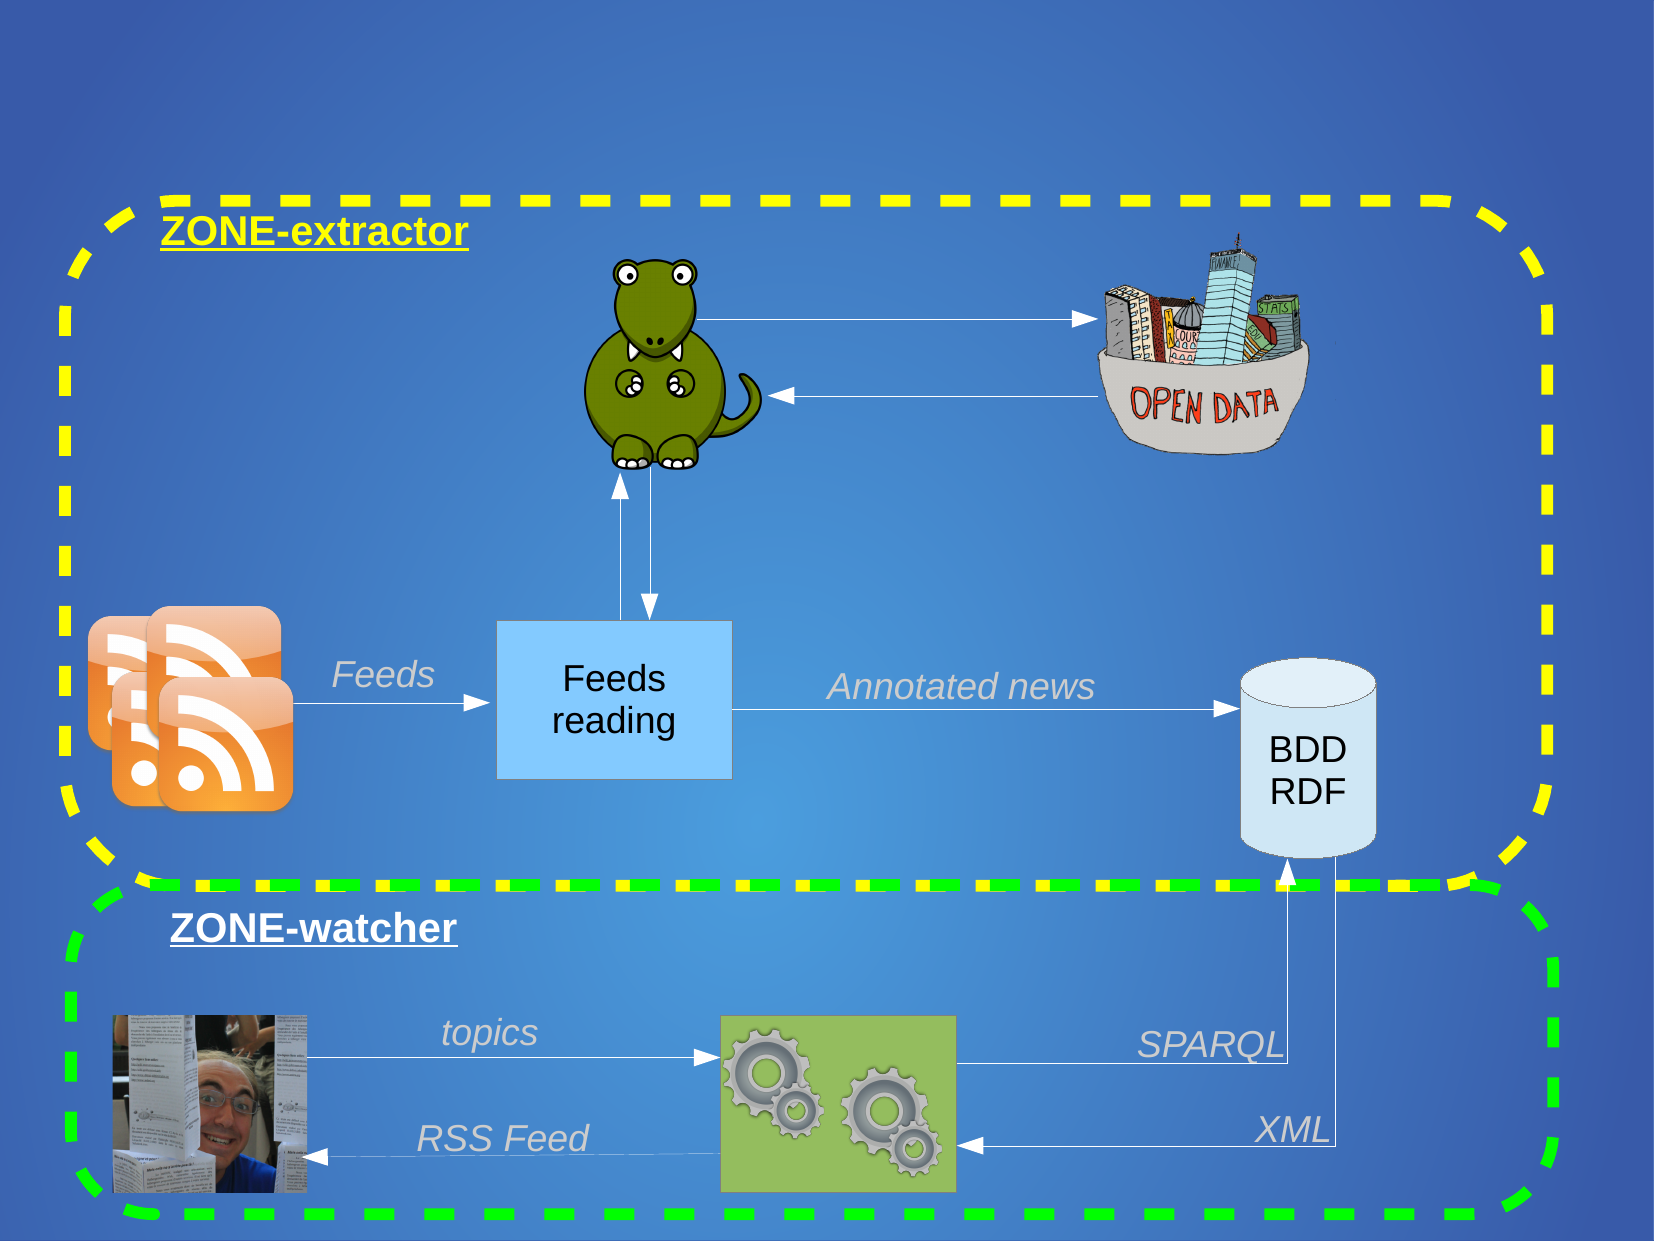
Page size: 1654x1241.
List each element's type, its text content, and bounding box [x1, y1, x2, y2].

text_box SPARQL [1122, 1015, 1306, 1073]
text_box XML [1240, 1100, 1423, 1158]
text_box Feeds reading [496, 620, 733, 780]
text_box Feeds [316, 645, 473, 703]
text_box ZONE-watcher [154, 897, 473, 959]
text_box BDD RDF [1240, 684, 1377, 859]
text_box RSS Feed [401, 1110, 615, 1168]
text_box topics [426, 1003, 579, 1061]
text_box [720, 1015, 957, 1193]
picture [0, 0, 1654, 1241]
text_box ZONE-extractor [145, 200, 485, 263]
text_box Annotated news [812, 657, 1241, 733]
text_box SPARQL [1122, 1015, 1287, 1063]
